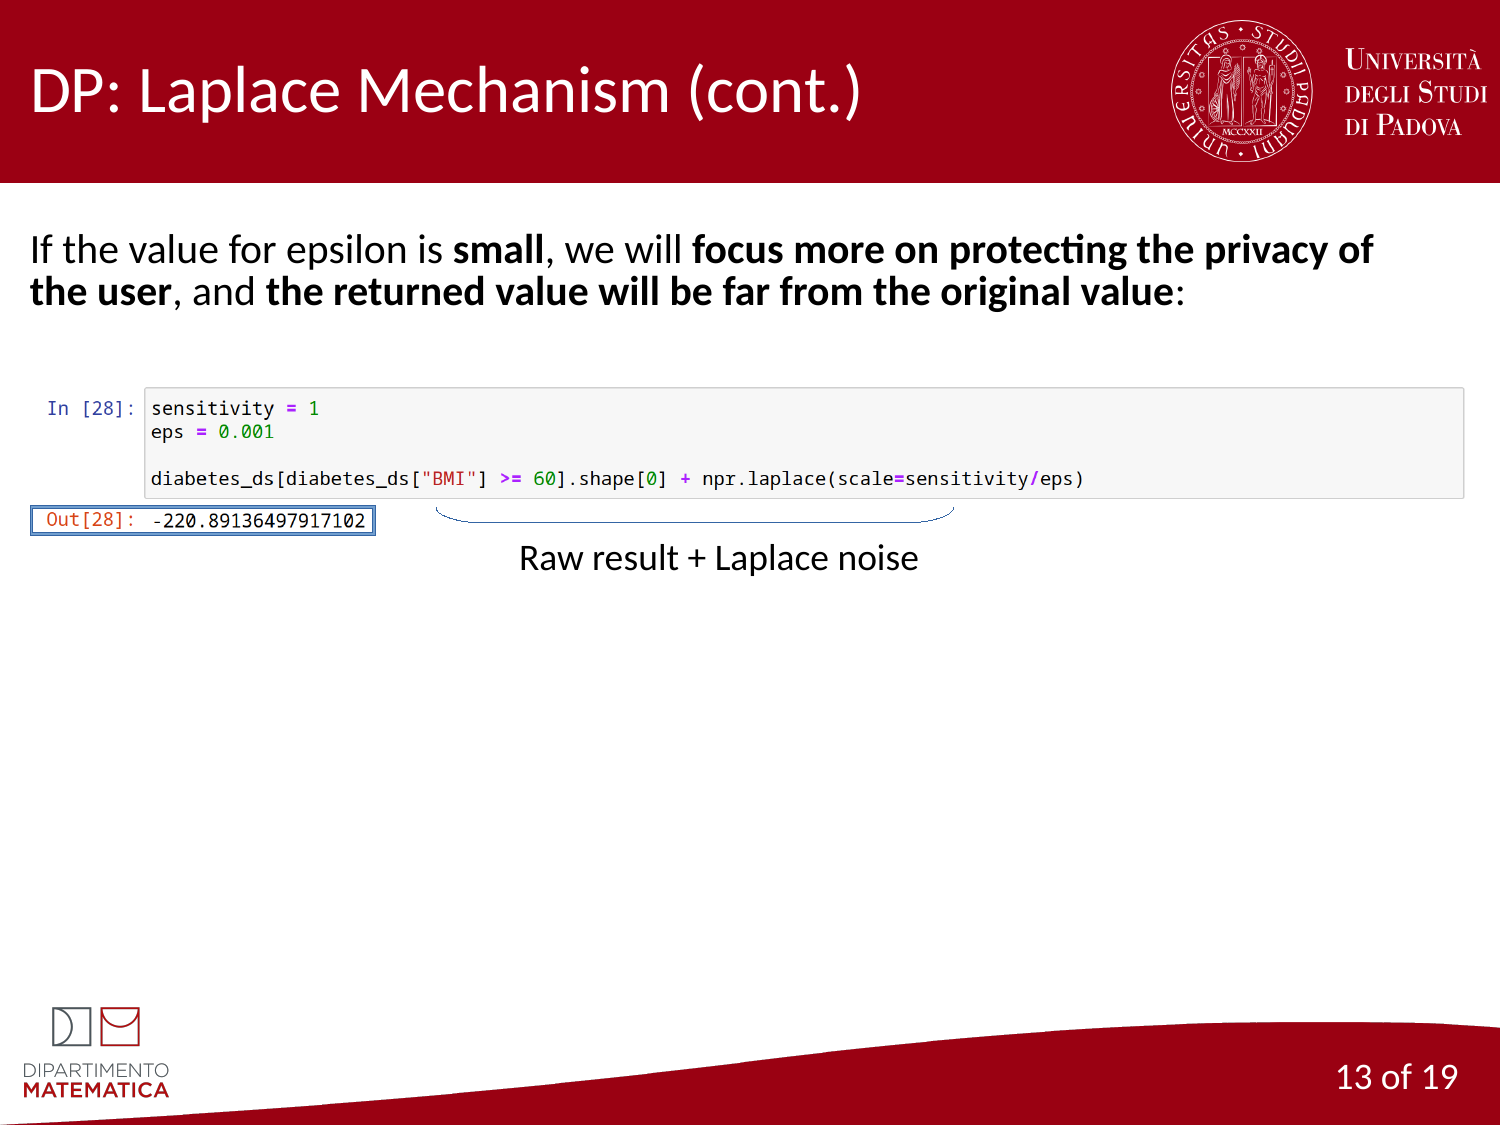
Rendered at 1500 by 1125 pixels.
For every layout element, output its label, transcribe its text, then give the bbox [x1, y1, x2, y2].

slide_number <number> of 19 [1136, 1044, 1474, 1104]
title DP: Laplace Mechanism (cont.) [0, 0, 1159, 183]
picture [5, 380, 1471, 536]
text_box Raw result + Laplace noise [504, 535, 1006, 588]
picture [0, 1007, 1500, 1125]
text_box If the value for epsilon is small, we will focus more on protecting the privacy of the user, and the returned value will be far from the original value: [15, 224, 1441, 324]
text_box [30, 505, 376, 536]
picture [33, 509, 372, 532]
picture [1171, 20, 1487, 162]
